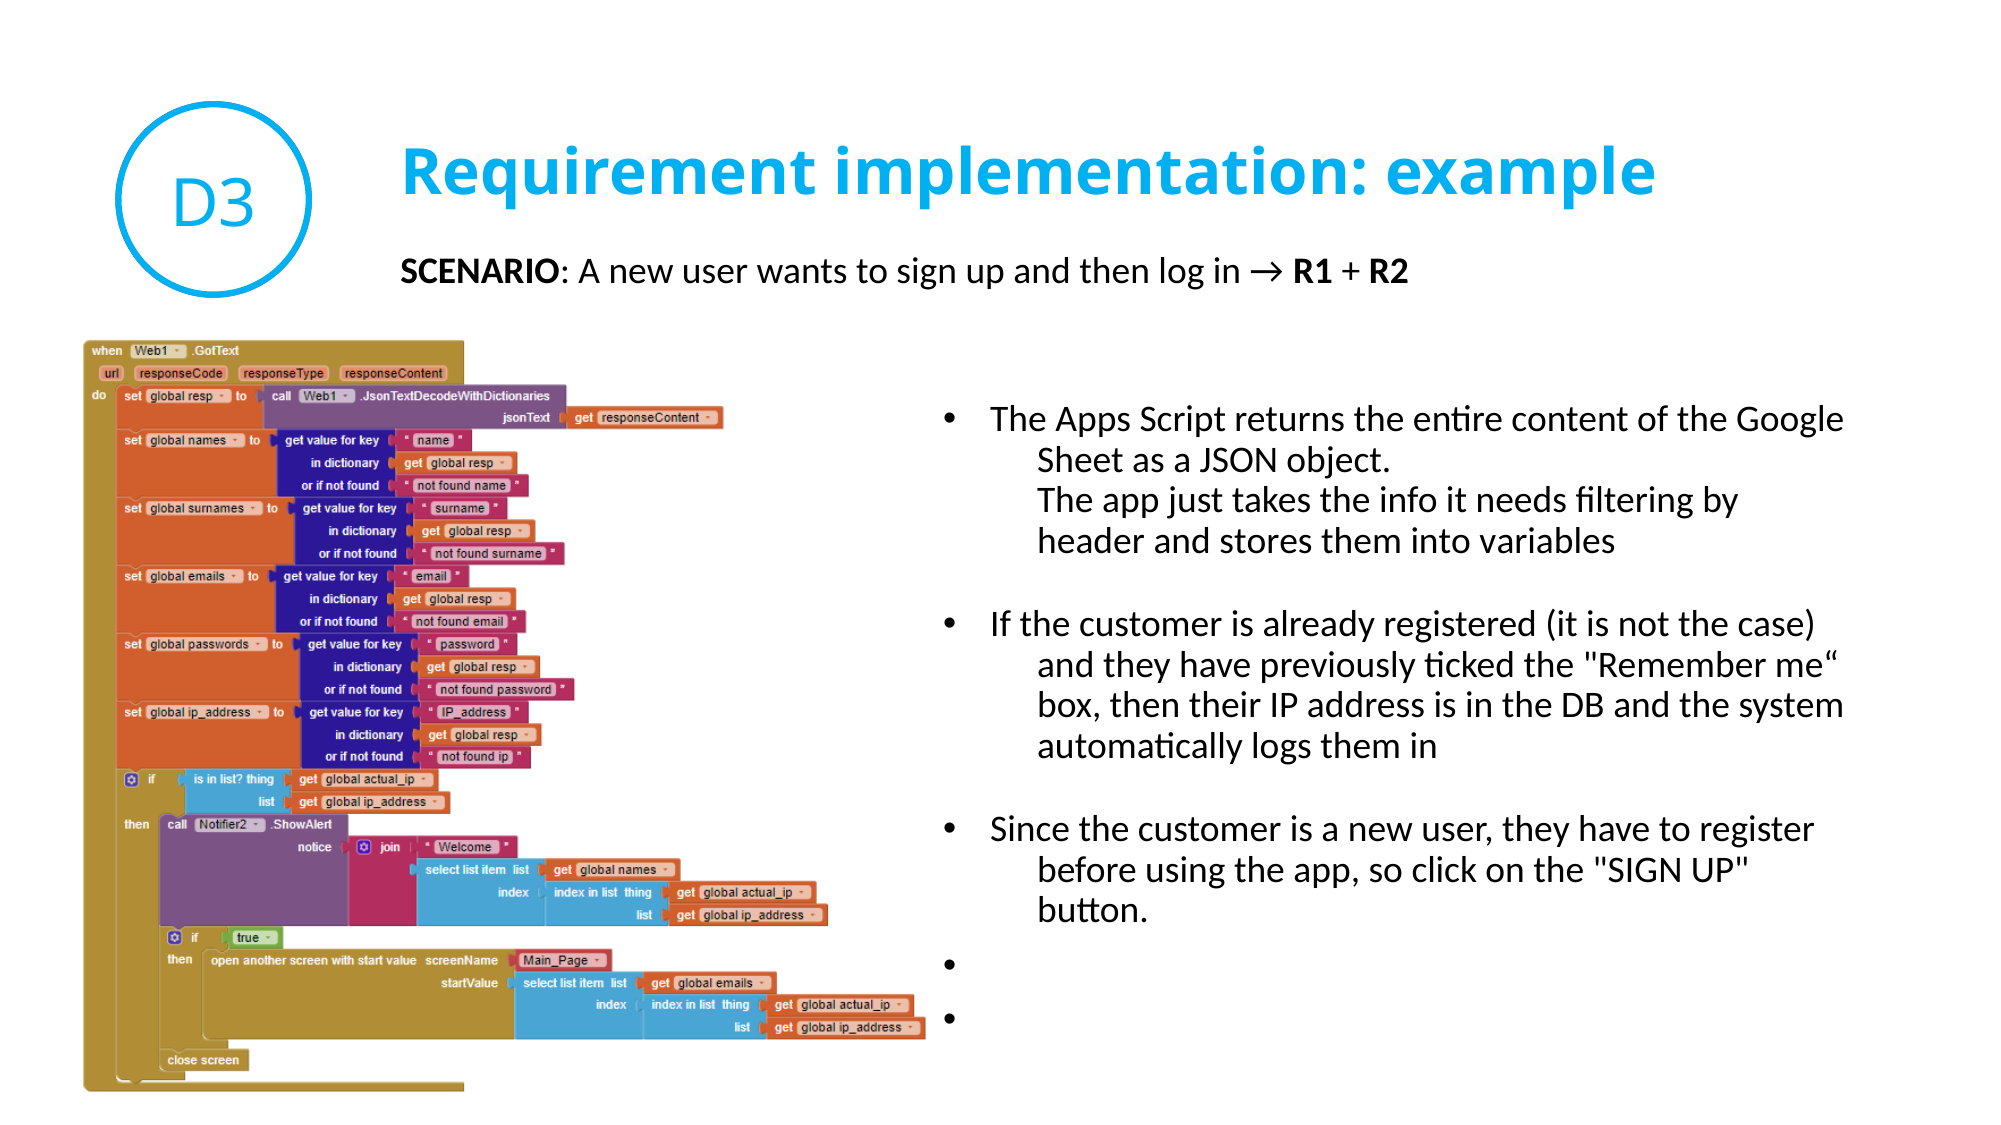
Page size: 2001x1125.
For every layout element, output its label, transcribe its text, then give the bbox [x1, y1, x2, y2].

text_box D3 [118, 104, 309, 295]
text_box The Apps Script returns the entire content of the Google Sheet as a JSON object. The app just takes the info it needs filtering by header and stores them into variables If the customer is already registered (it is not the case) and they have previously ticked the "Remember me“ box, then their IP address is in the DB and the system automatically logs them in Since the customer is a new user, they have to register before using the app, so click on the "SIGN UP" button. [929, 391, 1944, 1012]
text_box SCENARIO: A new user wants to sign up and then log in → R1 + R2 [385, 238, 1436, 299]
picture [81, 338, 929, 1095]
list Requirement implementation: example [385, 132, 1812, 265]
